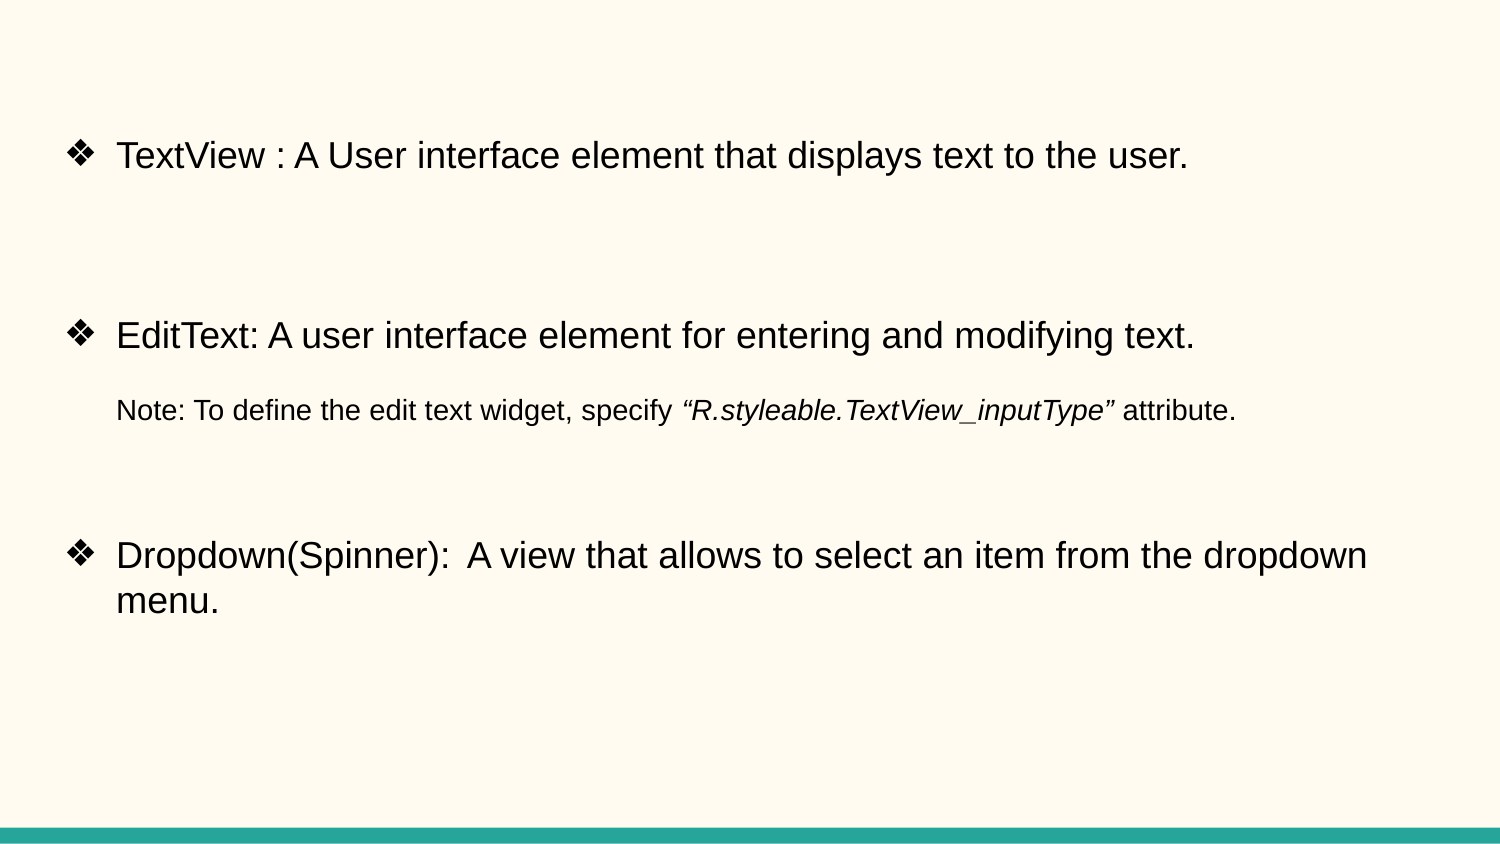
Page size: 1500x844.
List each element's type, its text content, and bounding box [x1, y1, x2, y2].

list TextView : A User interface element that displays text to the user. EditText: A user interface element for entering and modifying text. Note: To define the edit text widget, specify “R.styleable.TextView_inputType” attribute. Dropdown(Spinner): A view that allows to select an item from the dropdown menu. [40, 86, 1460, 746]
